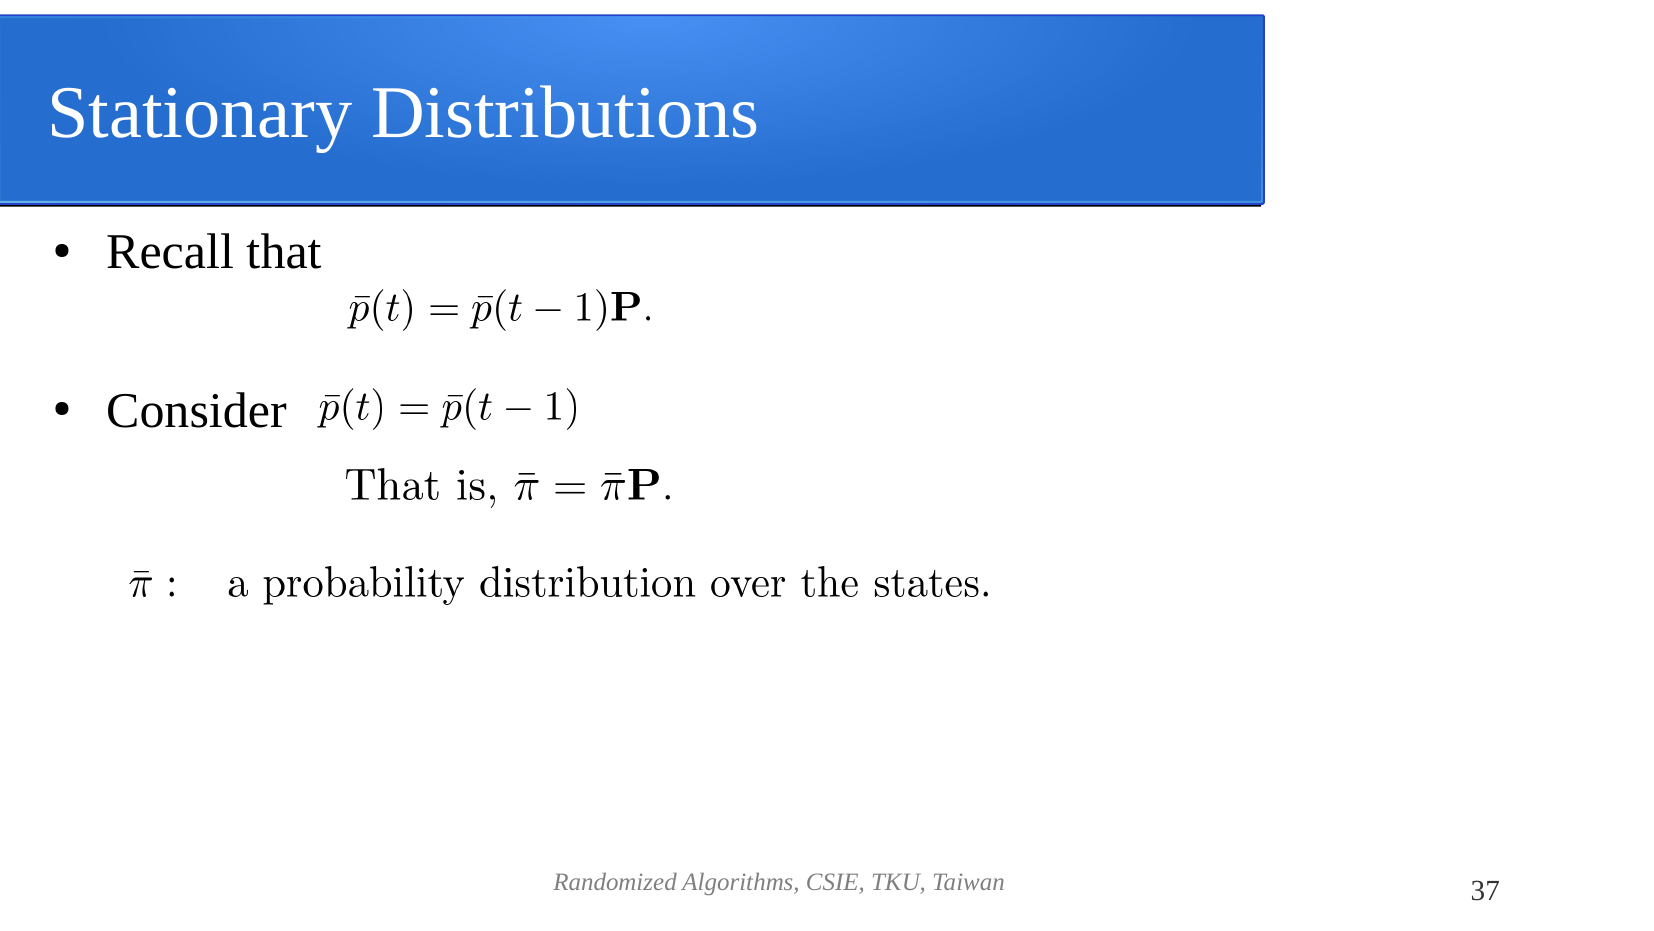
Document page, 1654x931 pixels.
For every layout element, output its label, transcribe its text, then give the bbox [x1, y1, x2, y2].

list Recall that Consider [35, 224, 1524, 764]
picture [347, 289, 650, 331]
title Stationary Distributions [47, 35, 1199, 189]
picture [345, 468, 670, 508]
picture [129, 566, 988, 605]
picture [317, 388, 576, 430]
